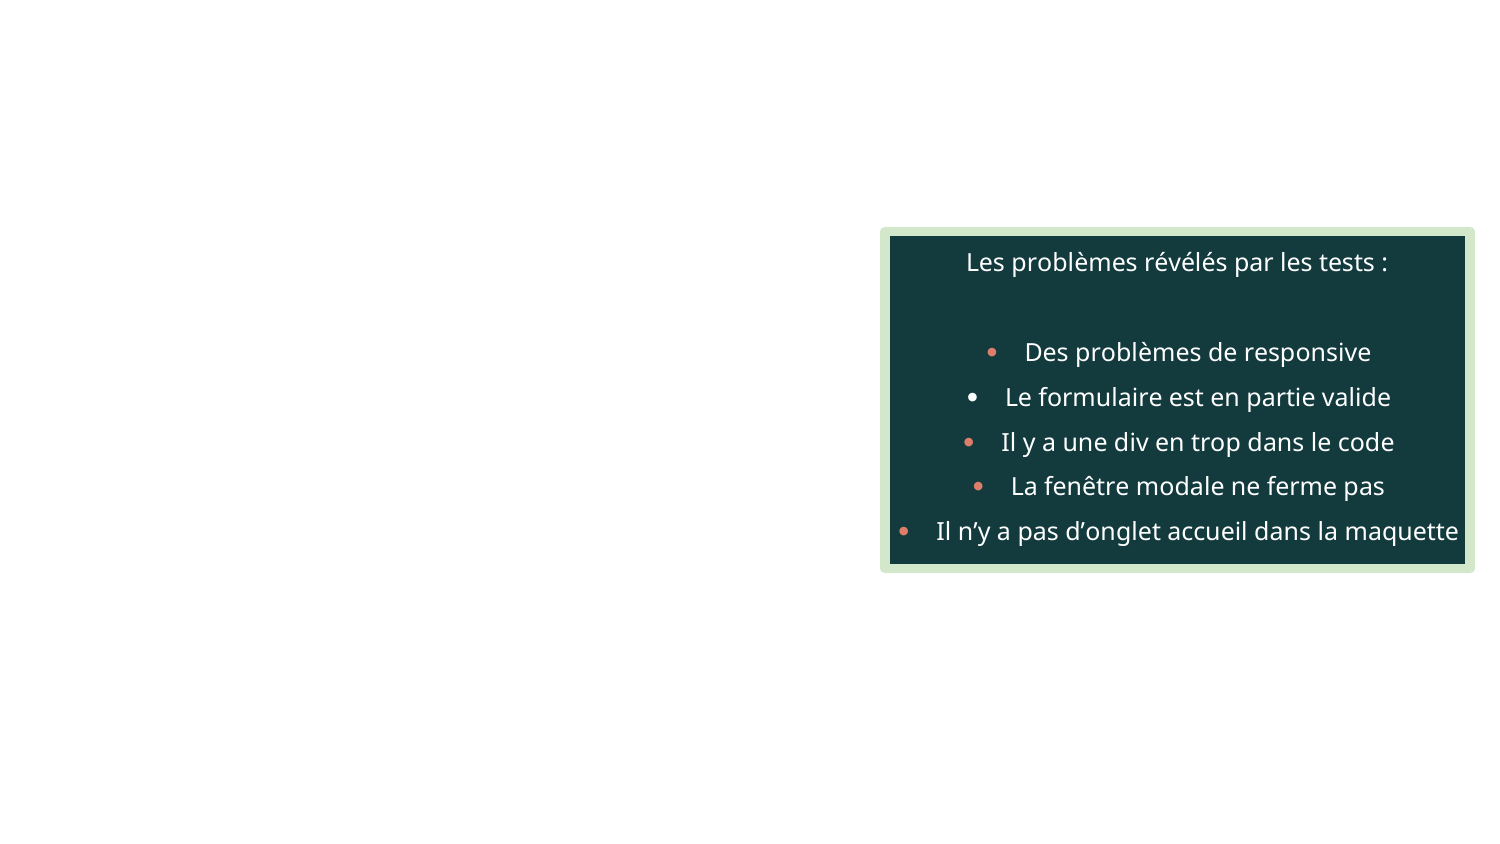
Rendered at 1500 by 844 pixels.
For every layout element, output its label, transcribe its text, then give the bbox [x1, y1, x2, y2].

picture [8, 14, 1331, 745]
subtitle Les problèmes révélés par les tests : Des problèmes de responsive Le formulaire est en partie valide Il y a une div en trop dans le code La fenêtre modale ne ferme pas Il n’y a pas d’onglet accueil dans la maquette [884, 231, 1471, 569]
